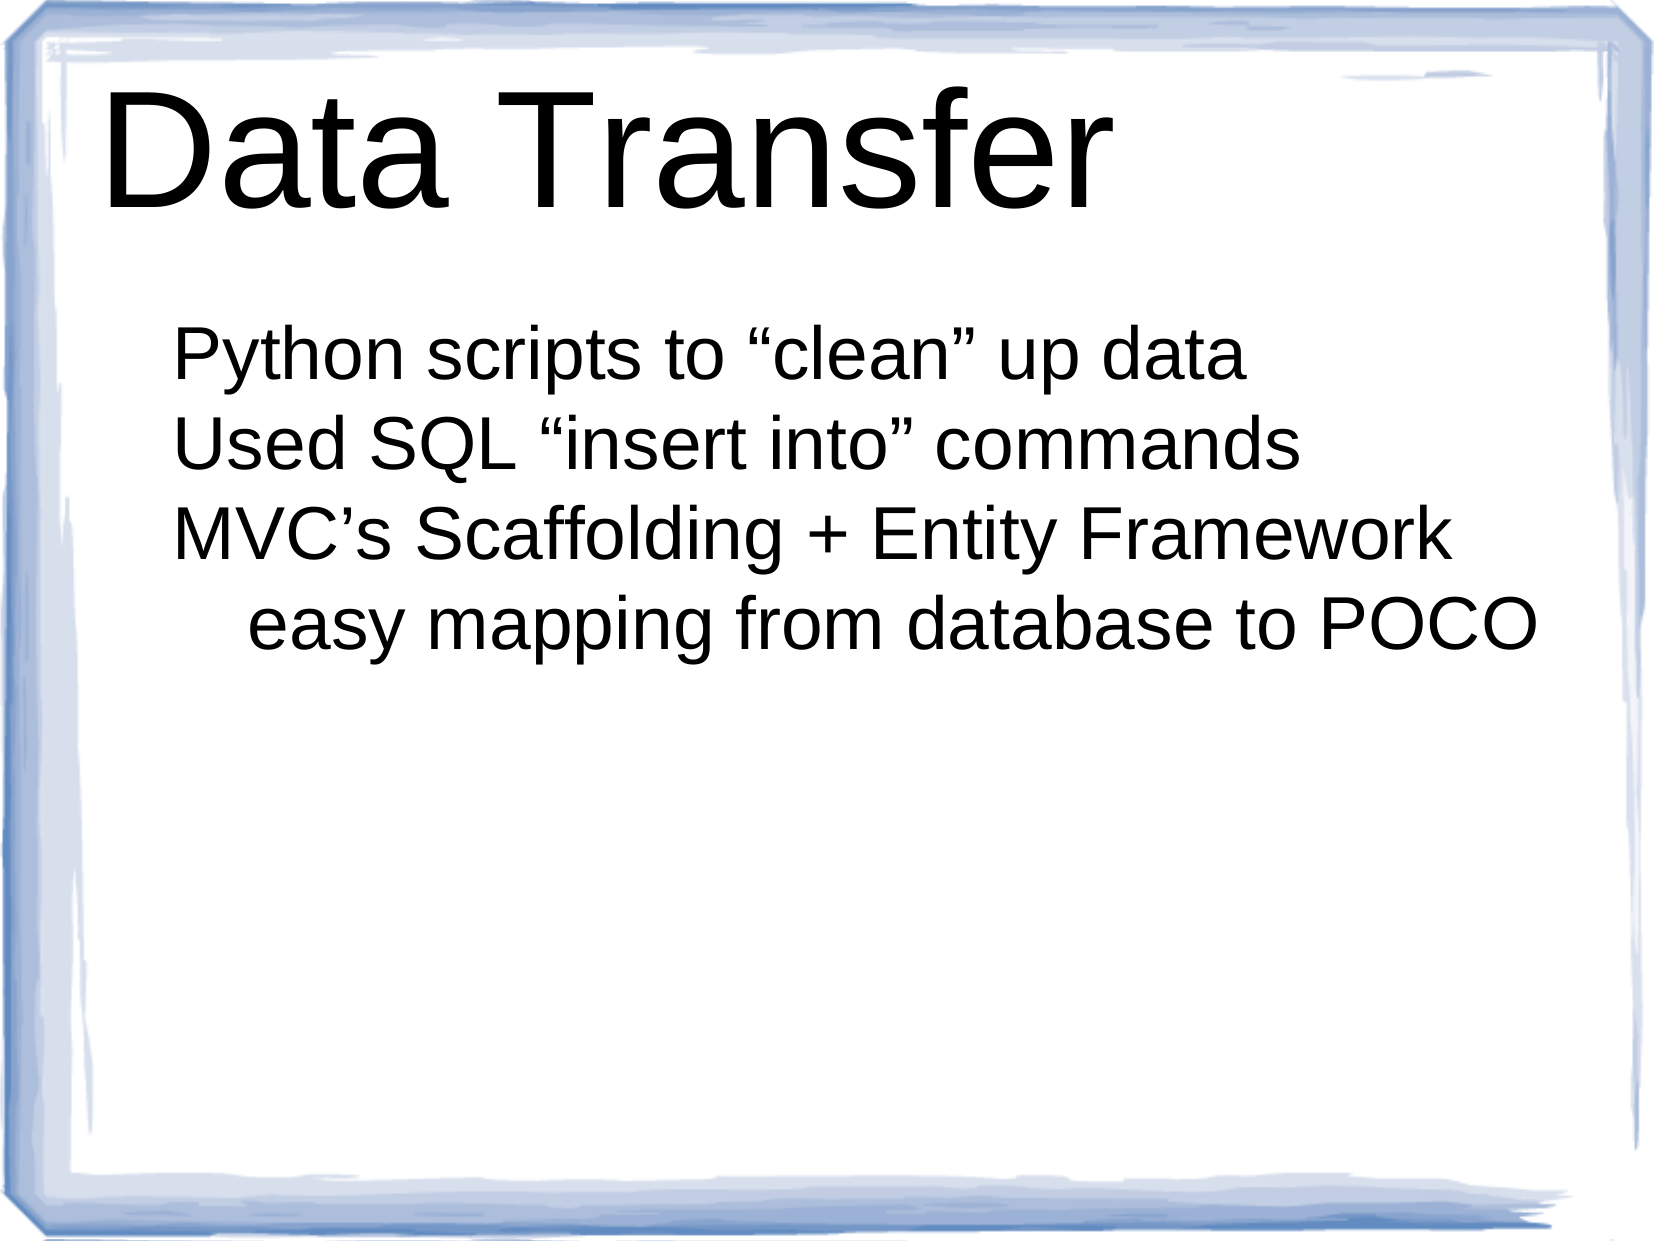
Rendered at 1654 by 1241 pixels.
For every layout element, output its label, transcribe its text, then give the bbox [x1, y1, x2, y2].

title Data Transfer [82, 49, 1571, 257]
list Python scripts to “clean” up data Used SQL “insert into” commands MVC’s Scaffolding + Entity Framework easy mapping from database to POCO [82, 289, 1571, 1188]
picture [0, 0, 1654, 1241]
